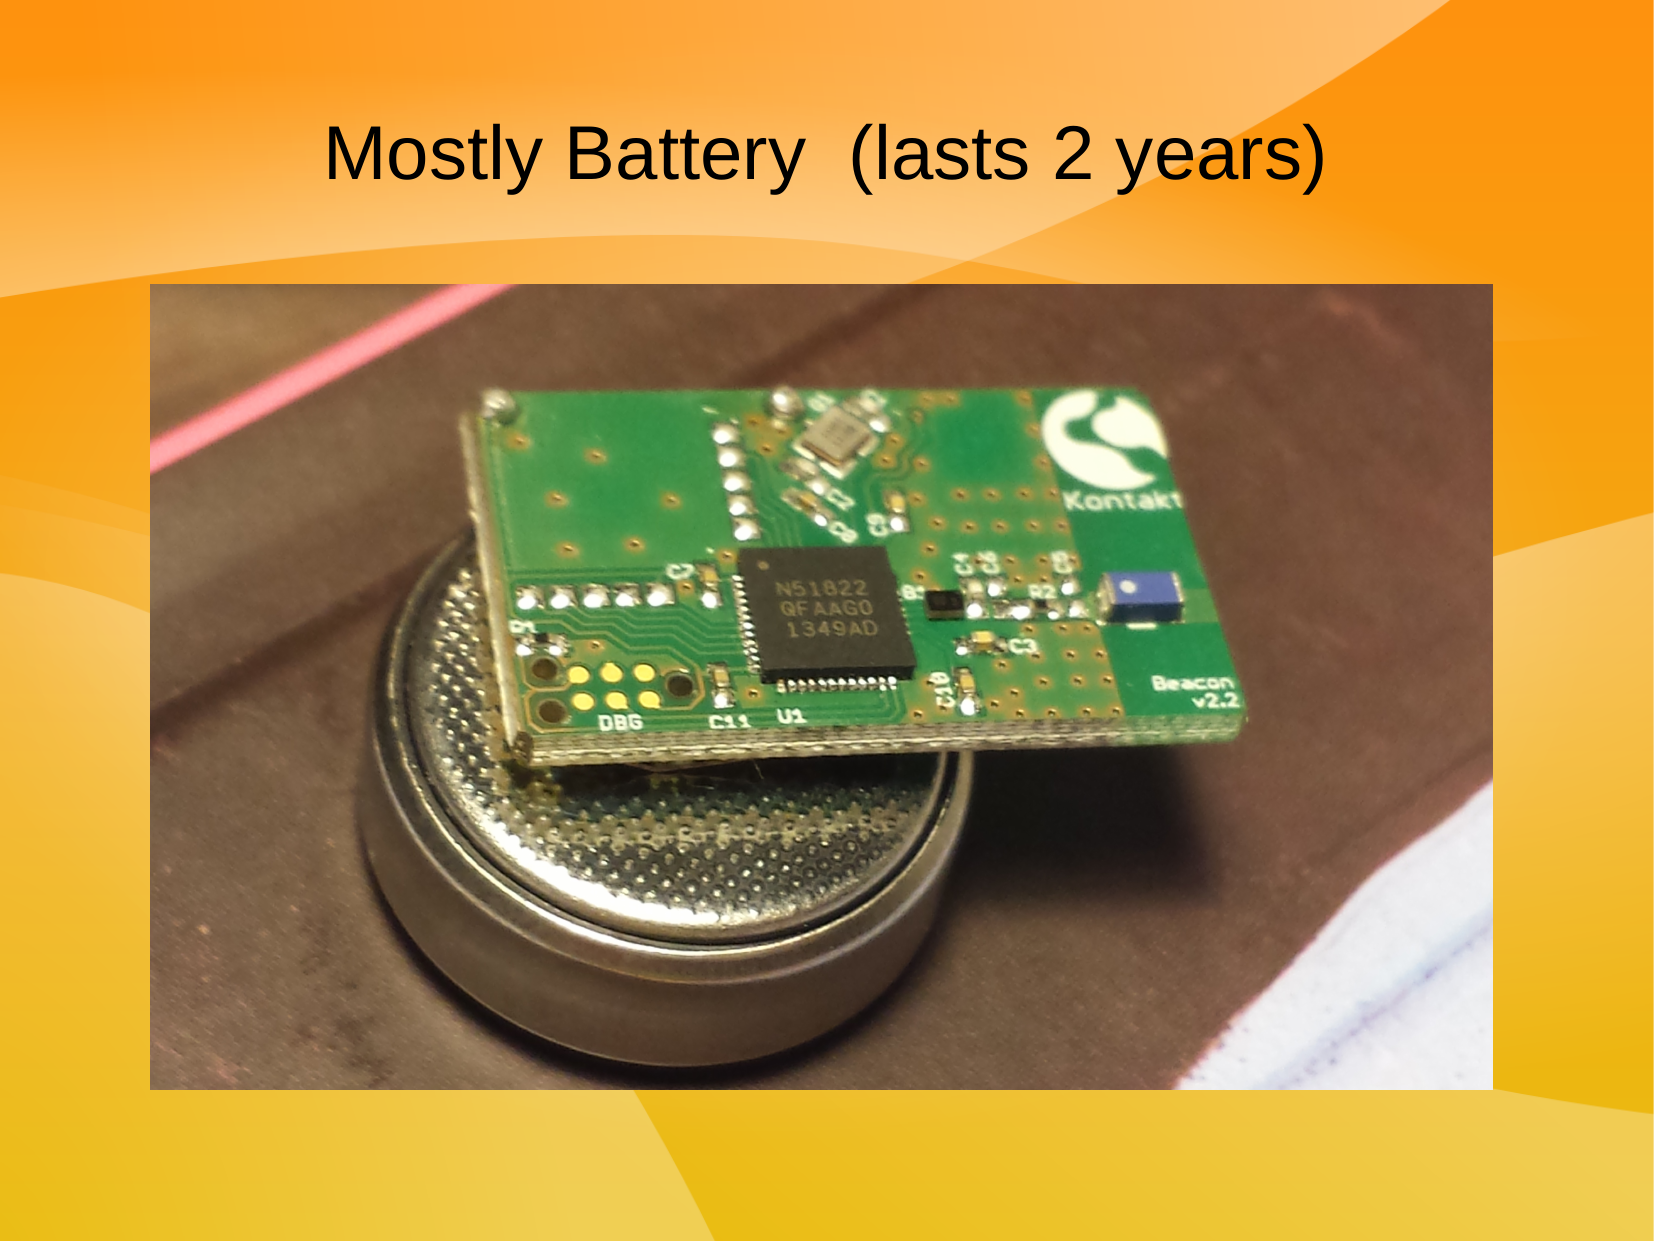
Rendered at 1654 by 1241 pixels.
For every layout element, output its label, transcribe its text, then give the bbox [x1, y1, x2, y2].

picture [0, 0, 1654, 1241]
title Mostly Battery (lasts 2 years) [82, 49, 1571, 257]
